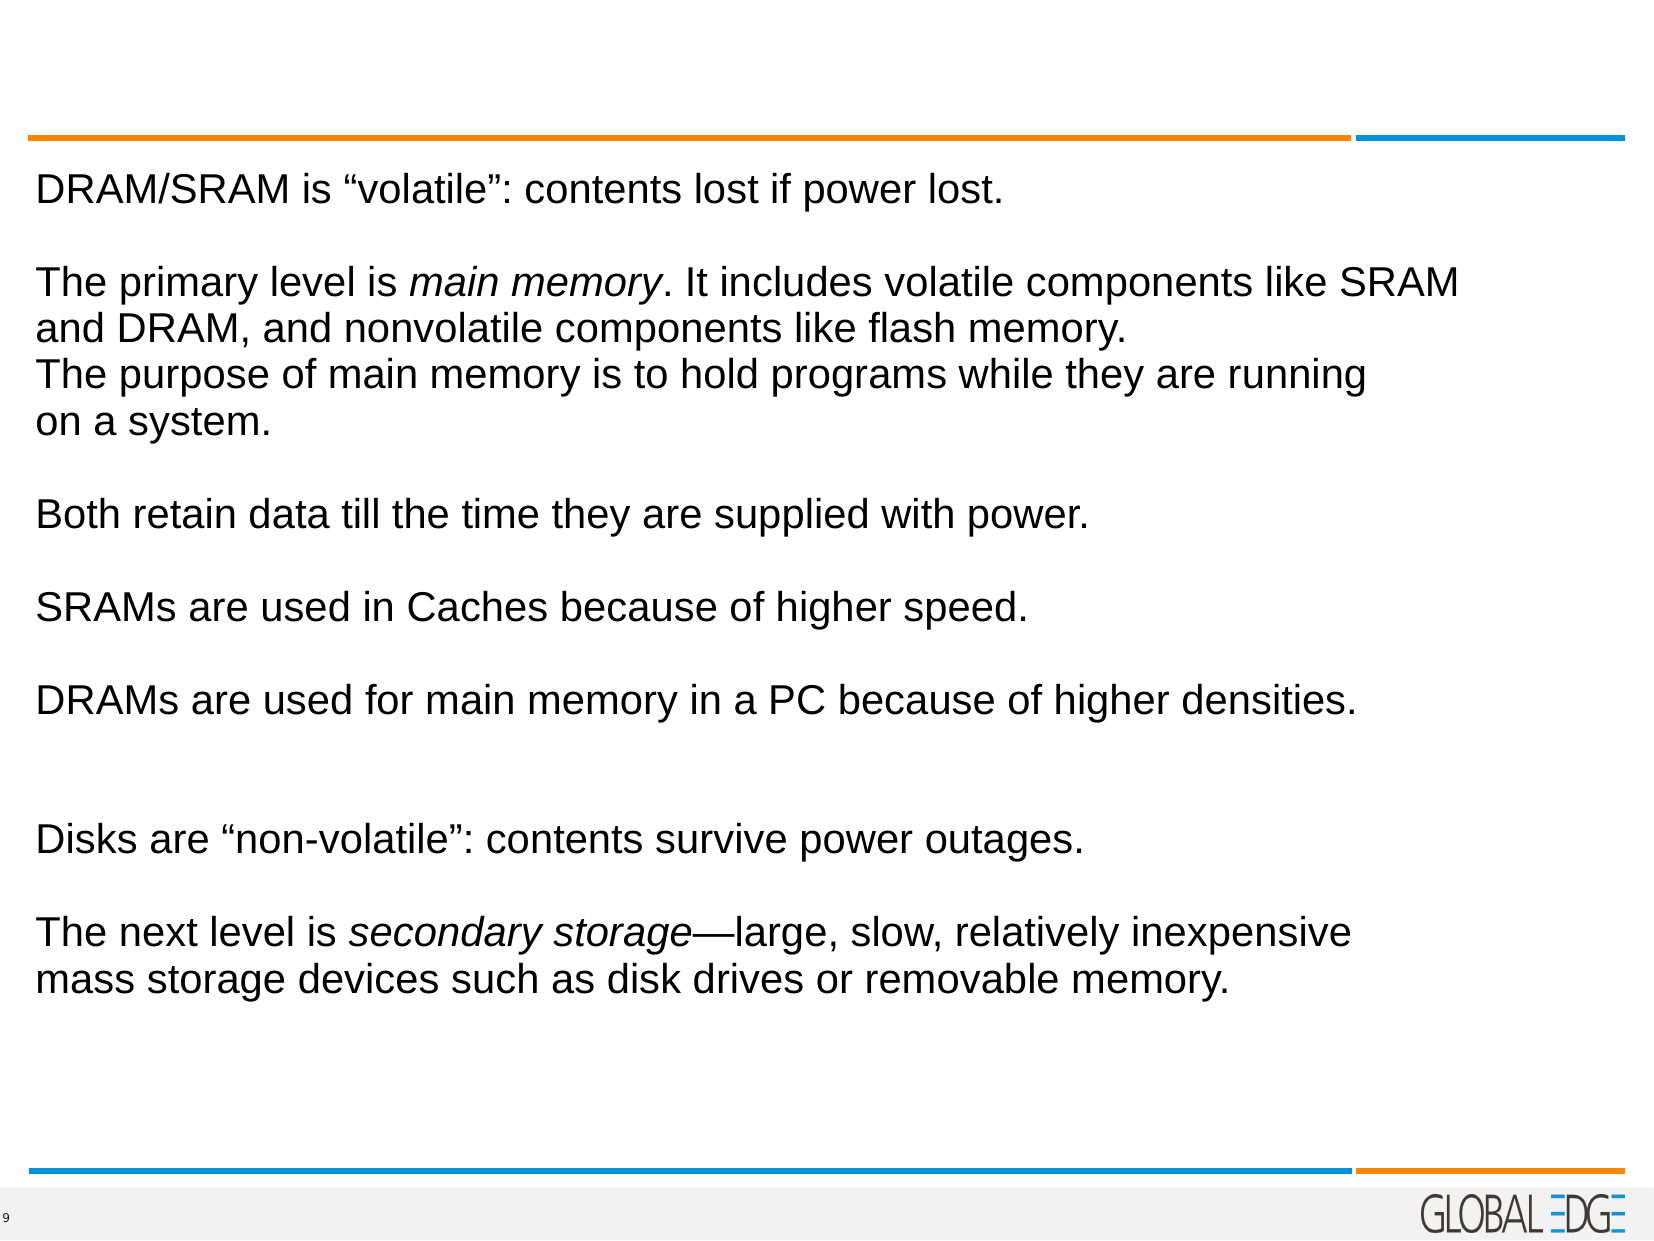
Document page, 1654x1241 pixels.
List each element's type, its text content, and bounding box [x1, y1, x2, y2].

picture [1421, 1194, 1625, 1233]
text_box DRAM/SRAM is “volatile”: contents lost if power lost. The primary level is main memory. It includes volatile components like SRAM and DRAM, and nonvolatile components like flash memory. The purpose of main memory is to hold programs while they are running on a system. Both retain data till the time they are supplied with power. SRAMs are used in Caches because of higher speed. DRAMs are used for main memory in a PC because of higher densities. Disks are “non-volatile”: contents survive power outages. The next level is secondary storage—large, slow, relatively inexpensive mass storage devices such as disk drives or removable memory. [35, 165, 1528, 1012]
text_box [0, 1187, 1654, 1241]
text_box 9 [2, 1210, 11, 1226]
